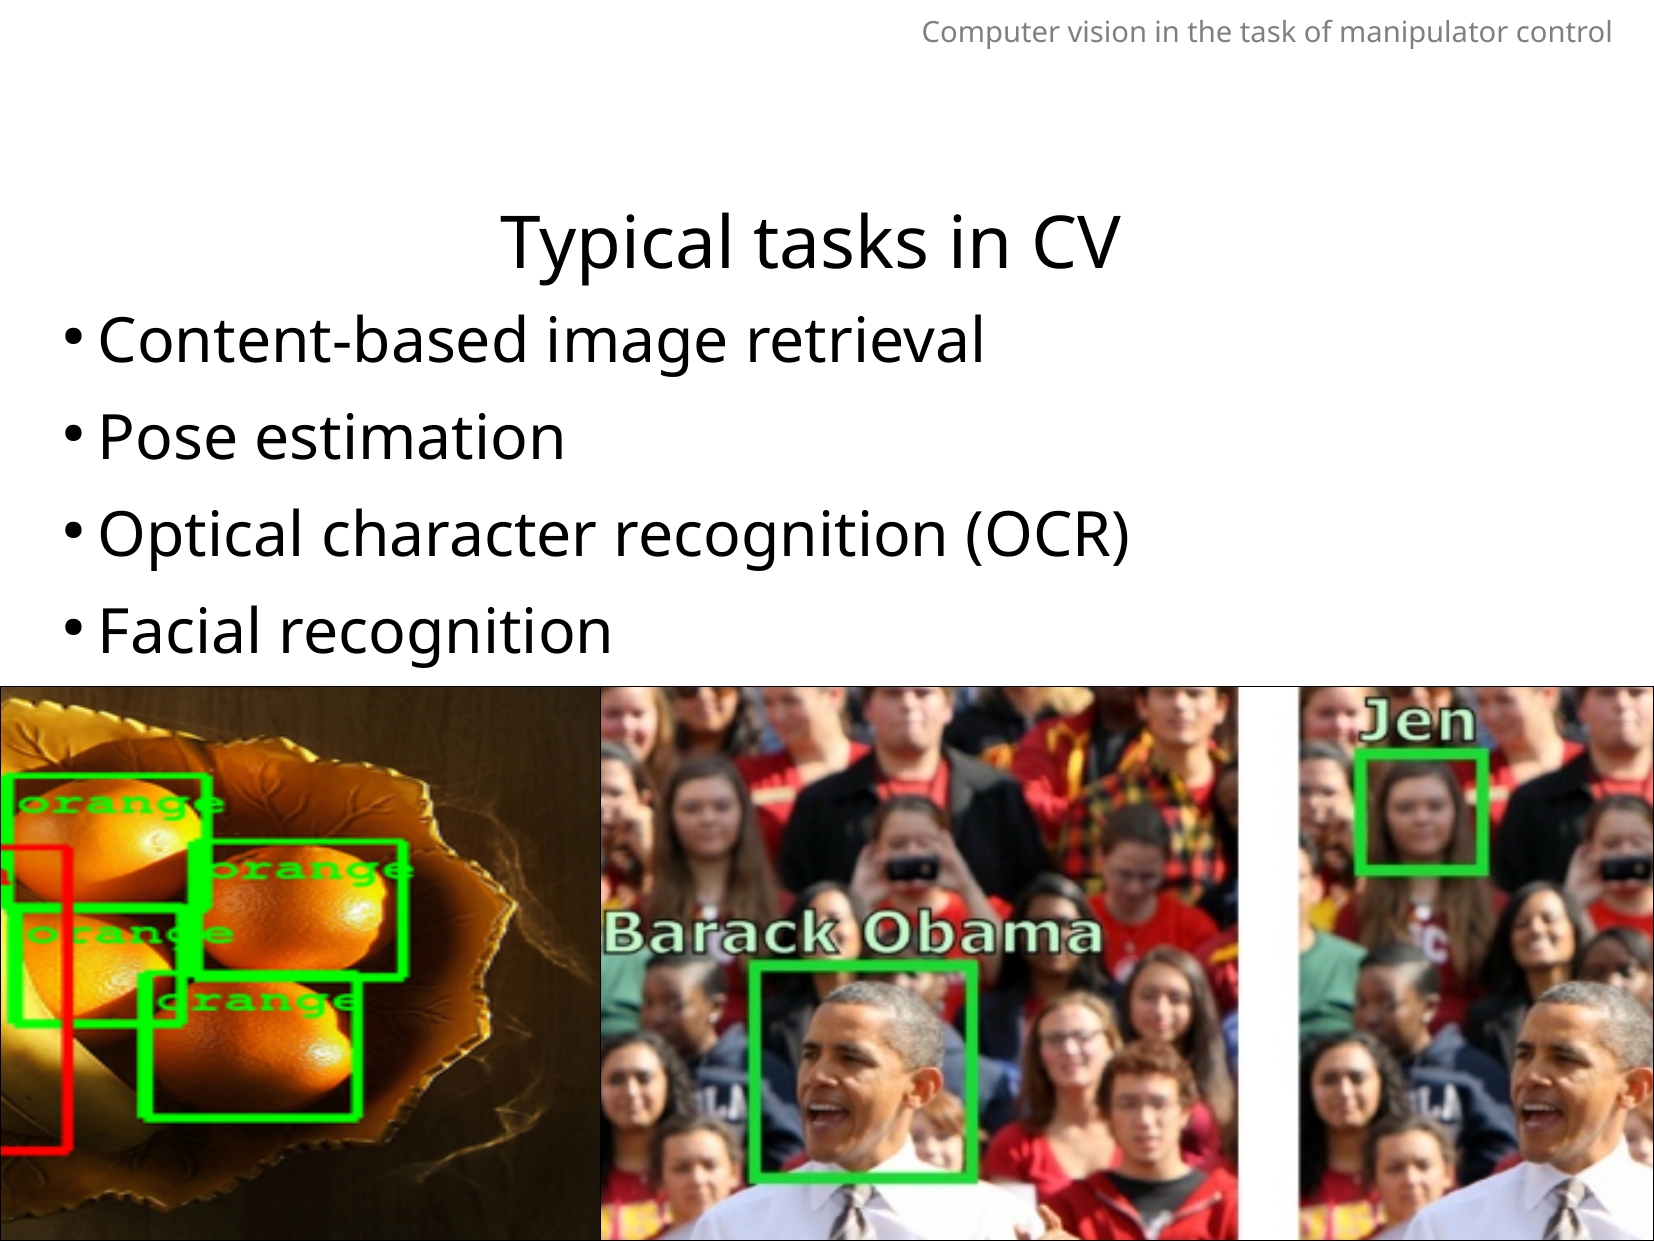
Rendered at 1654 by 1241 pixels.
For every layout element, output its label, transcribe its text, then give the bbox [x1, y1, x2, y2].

text_box Typical tasks in CV [485, 183, 1169, 271]
text_box Content-based image retrieval Pose estimation Optical character recognition (OCR) Facial recognition Shape Recognition Technology (SRT) [47, 288, 1607, 686]
text_box Computer vision in the task of manipulator control [881, 0, 1654, 65]
picture [0, 686, 1654, 1241]
